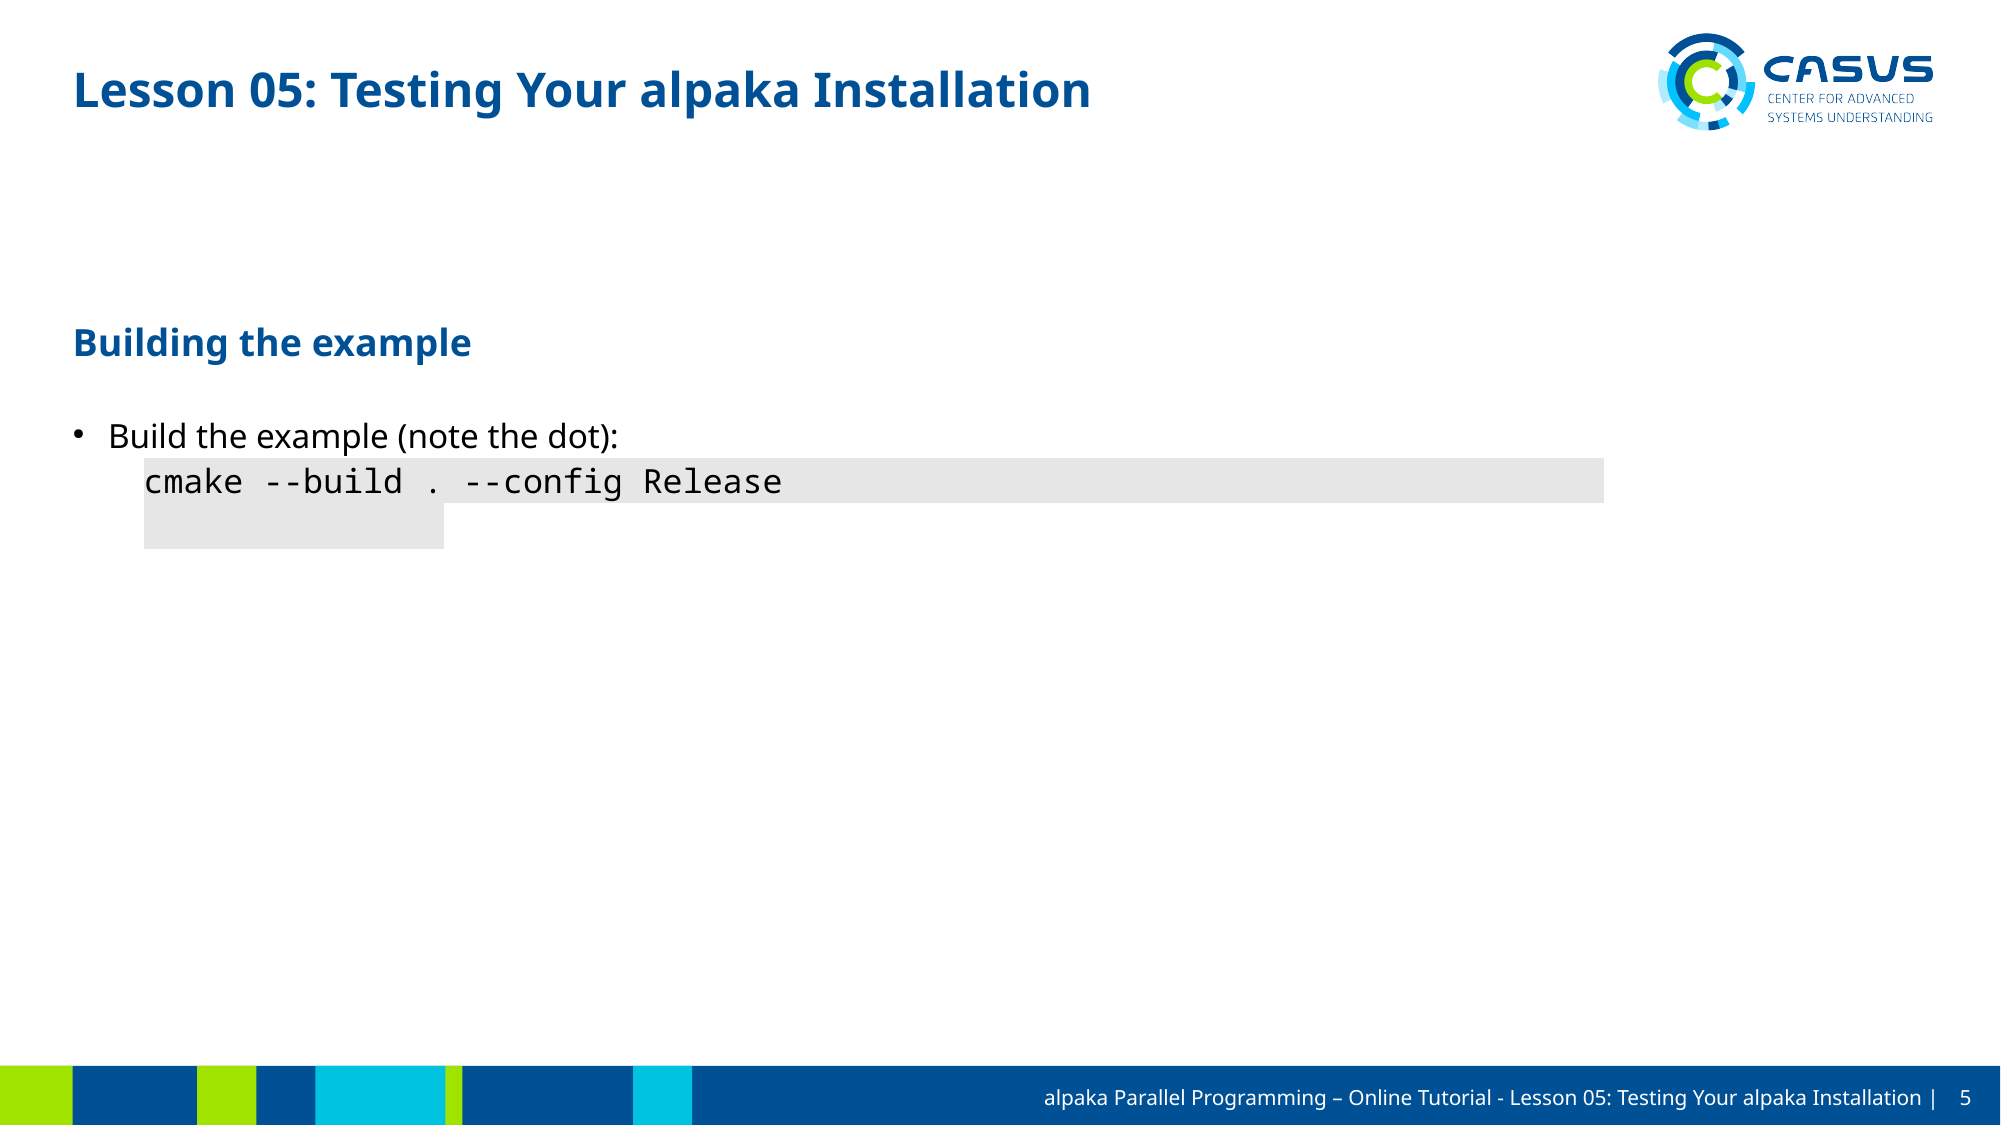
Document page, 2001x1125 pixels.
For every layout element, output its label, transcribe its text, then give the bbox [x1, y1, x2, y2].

list Building the example Build the example (note the dot): cmake --build . --config Release [72, 316, 1620, 979]
picture [1658, 33, 1933, 131]
title Lesson 05: Testing Your alpaka Installation [72, 54, 1620, 123]
